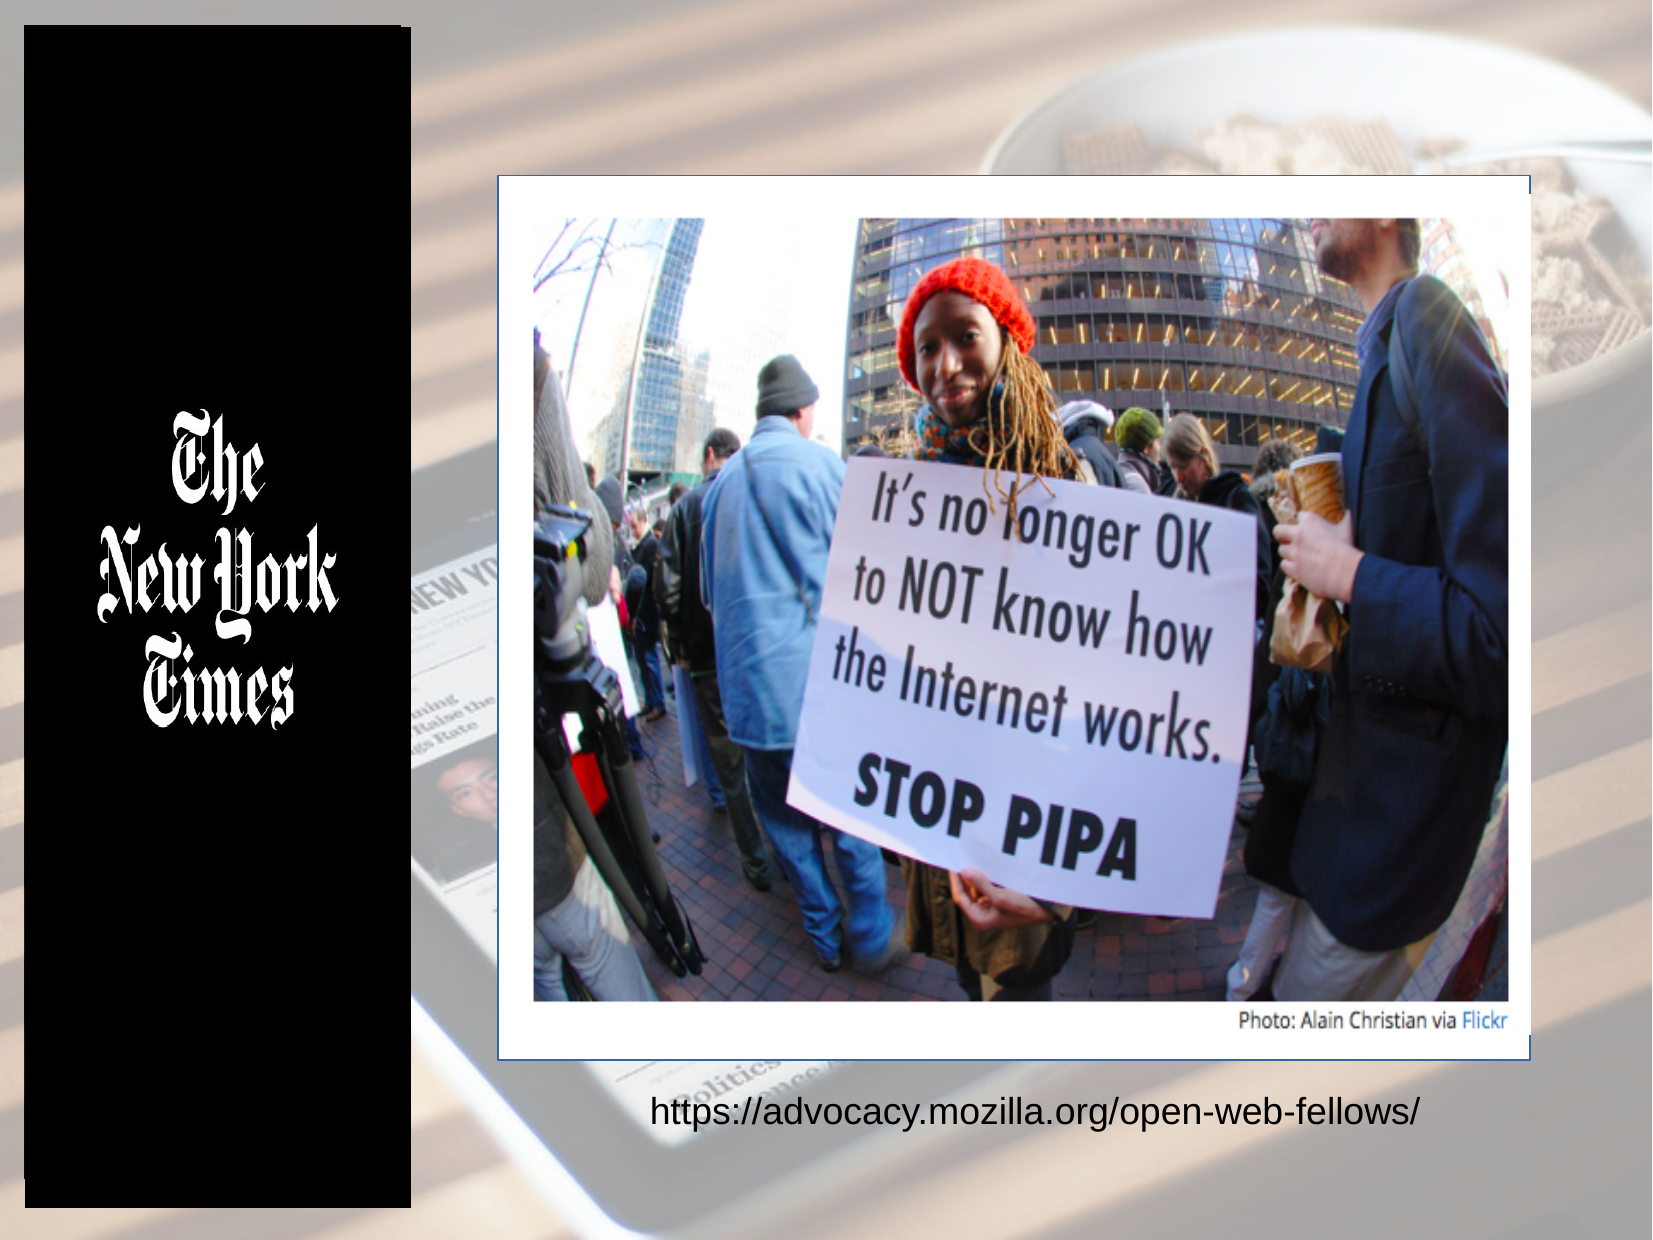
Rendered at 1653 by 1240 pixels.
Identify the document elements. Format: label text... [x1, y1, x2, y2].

picture [0, 0, 1653, 1240]
text_box https://advocacy.mozilla.org/open-web-fellows/ [635, 1083, 1441, 1141]
